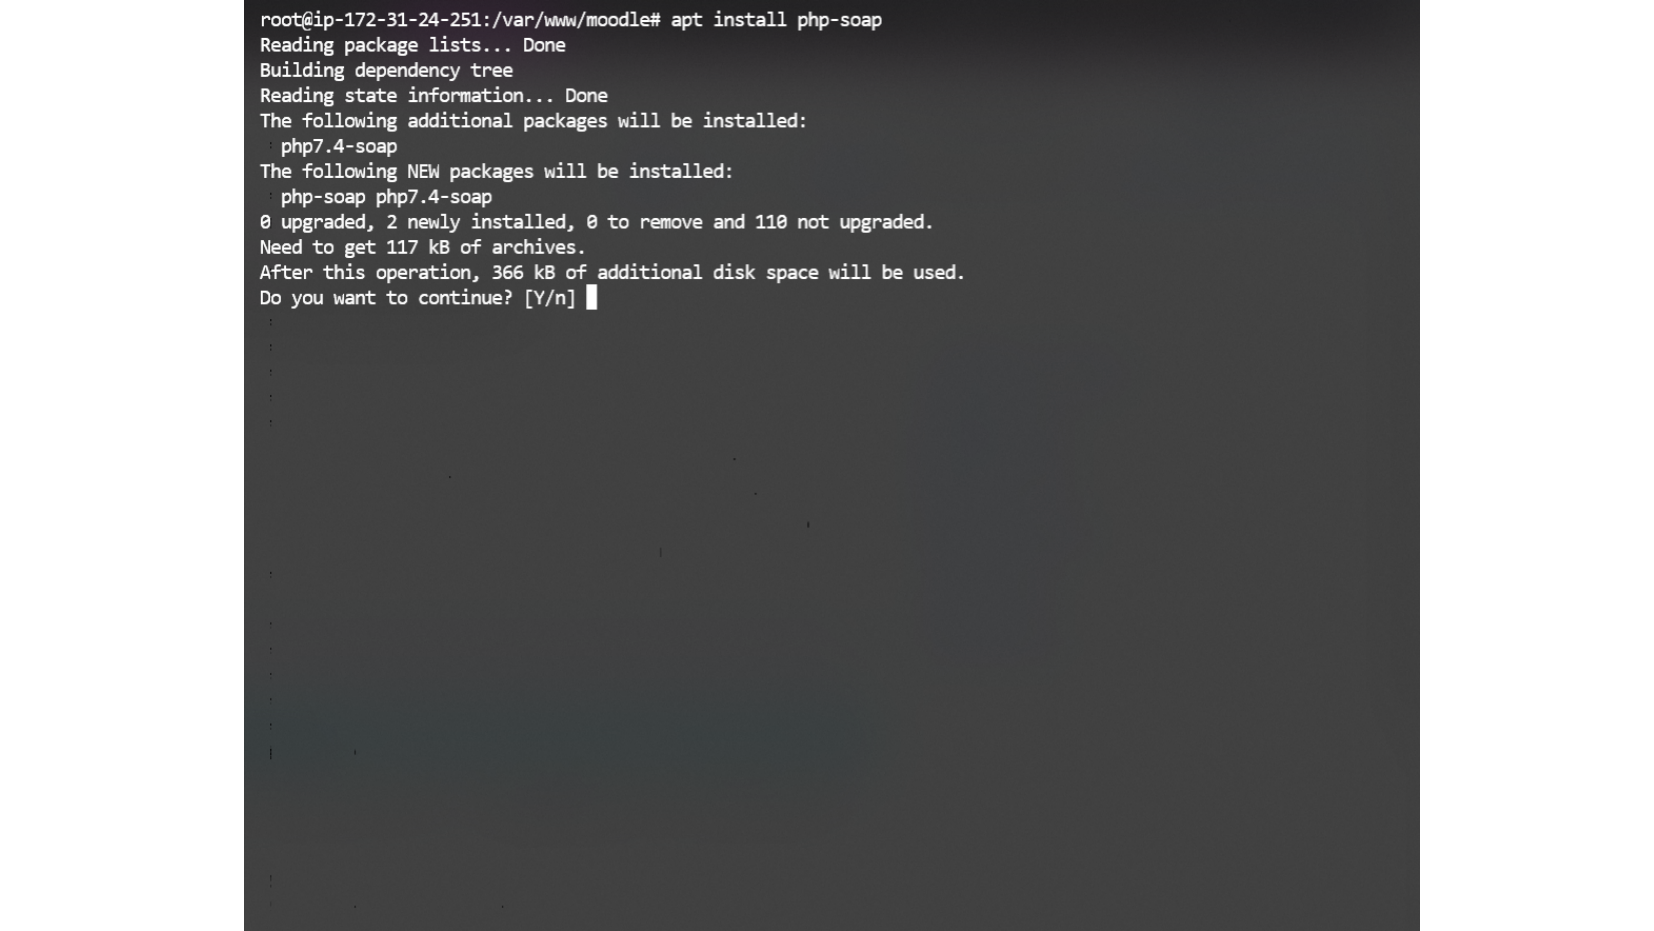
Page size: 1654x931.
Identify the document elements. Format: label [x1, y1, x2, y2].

picture [244, 0, 1420, 931]
